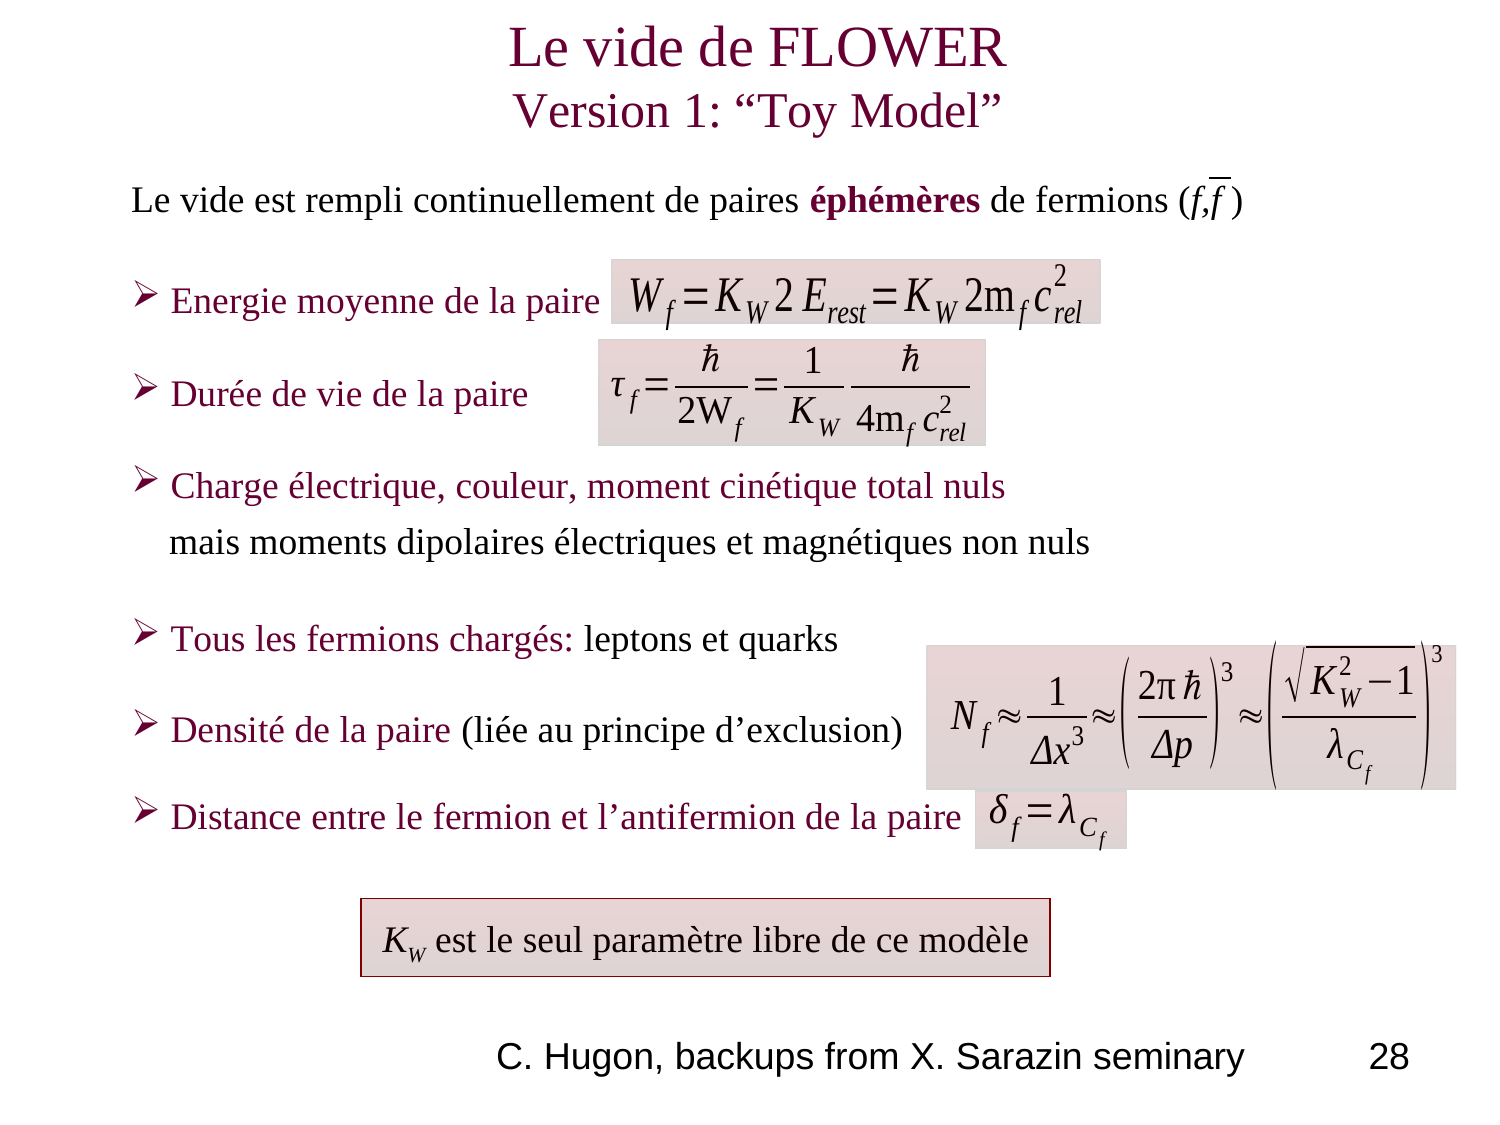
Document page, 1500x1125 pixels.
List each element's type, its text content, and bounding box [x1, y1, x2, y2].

chart [939, 638, 1457, 645]
text_box [360, 898, 1051, 977]
text_box Le vide de FLOWER Version 1: “Toy Model” [175, 0, 1341, 146]
text_box [926, 645, 1457, 849]
text_box Le vide est rempli continuellement de paires éphémères de fermions (f,f ) [116, 158, 1298, 229]
text_box [611, 259, 1101, 316]
chart [979, 786, 1122, 790]
text_box [598, 339, 986, 446]
text_box Durée de vie de la paire [116, 316, 1273, 422]
text_box Densité de la paire (liée au principe d’exclusion) [116, 652, 926, 759]
text_box Distance entre le fermion et l’antifermion de la paire [116, 784, 979, 845]
text_box Charge électrique, couleur, moment cinétique total nuls mais moments dipolaires électriques et magnétiques non nuls [116, 422, 1175, 570]
text_box Tous les fermions chargés: leptons et quarks [116, 560, 1156, 652]
text_box Energie moyenne de la paire [116, 223, 1179, 316]
